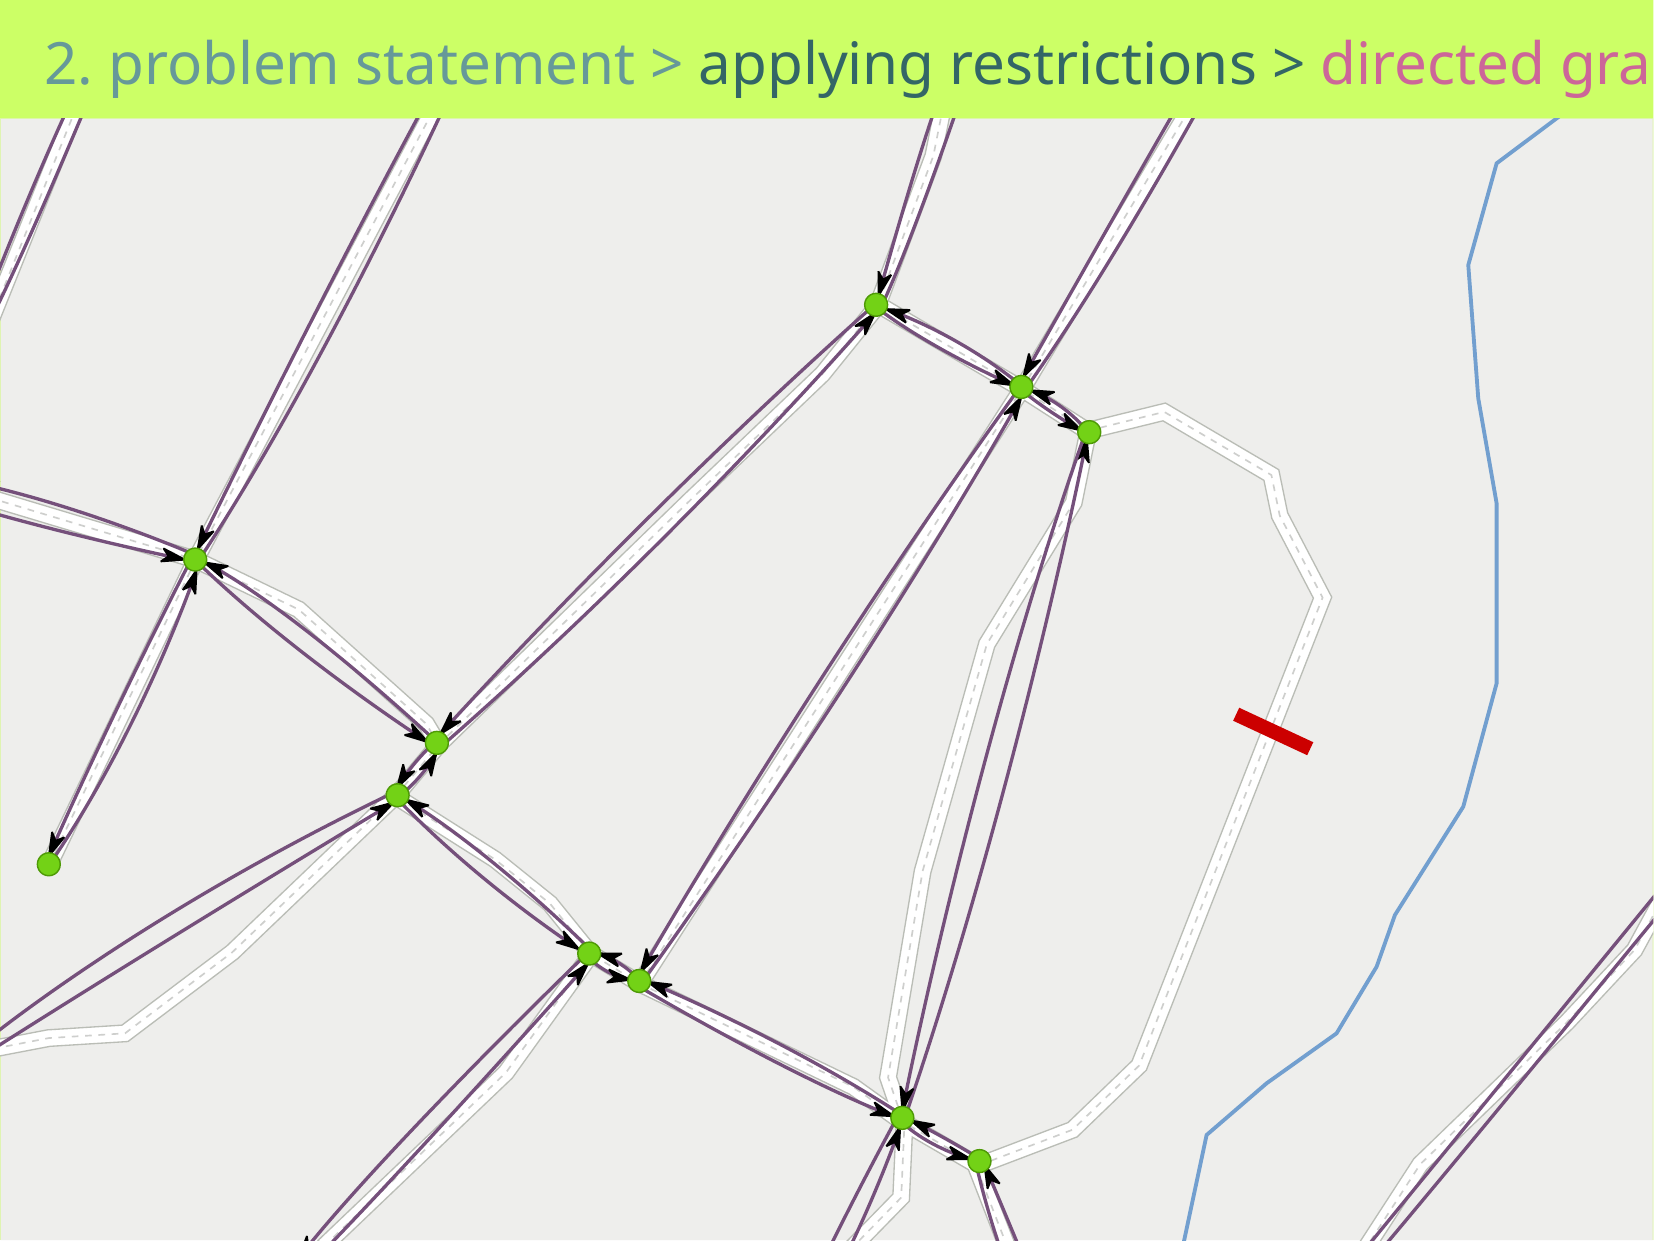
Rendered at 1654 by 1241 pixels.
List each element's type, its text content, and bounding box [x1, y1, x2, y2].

picture [0, 118, 1654, 1241]
text_box 2. problem statement > applying restrictions > directed graph [29, 14, 1556, 118]
